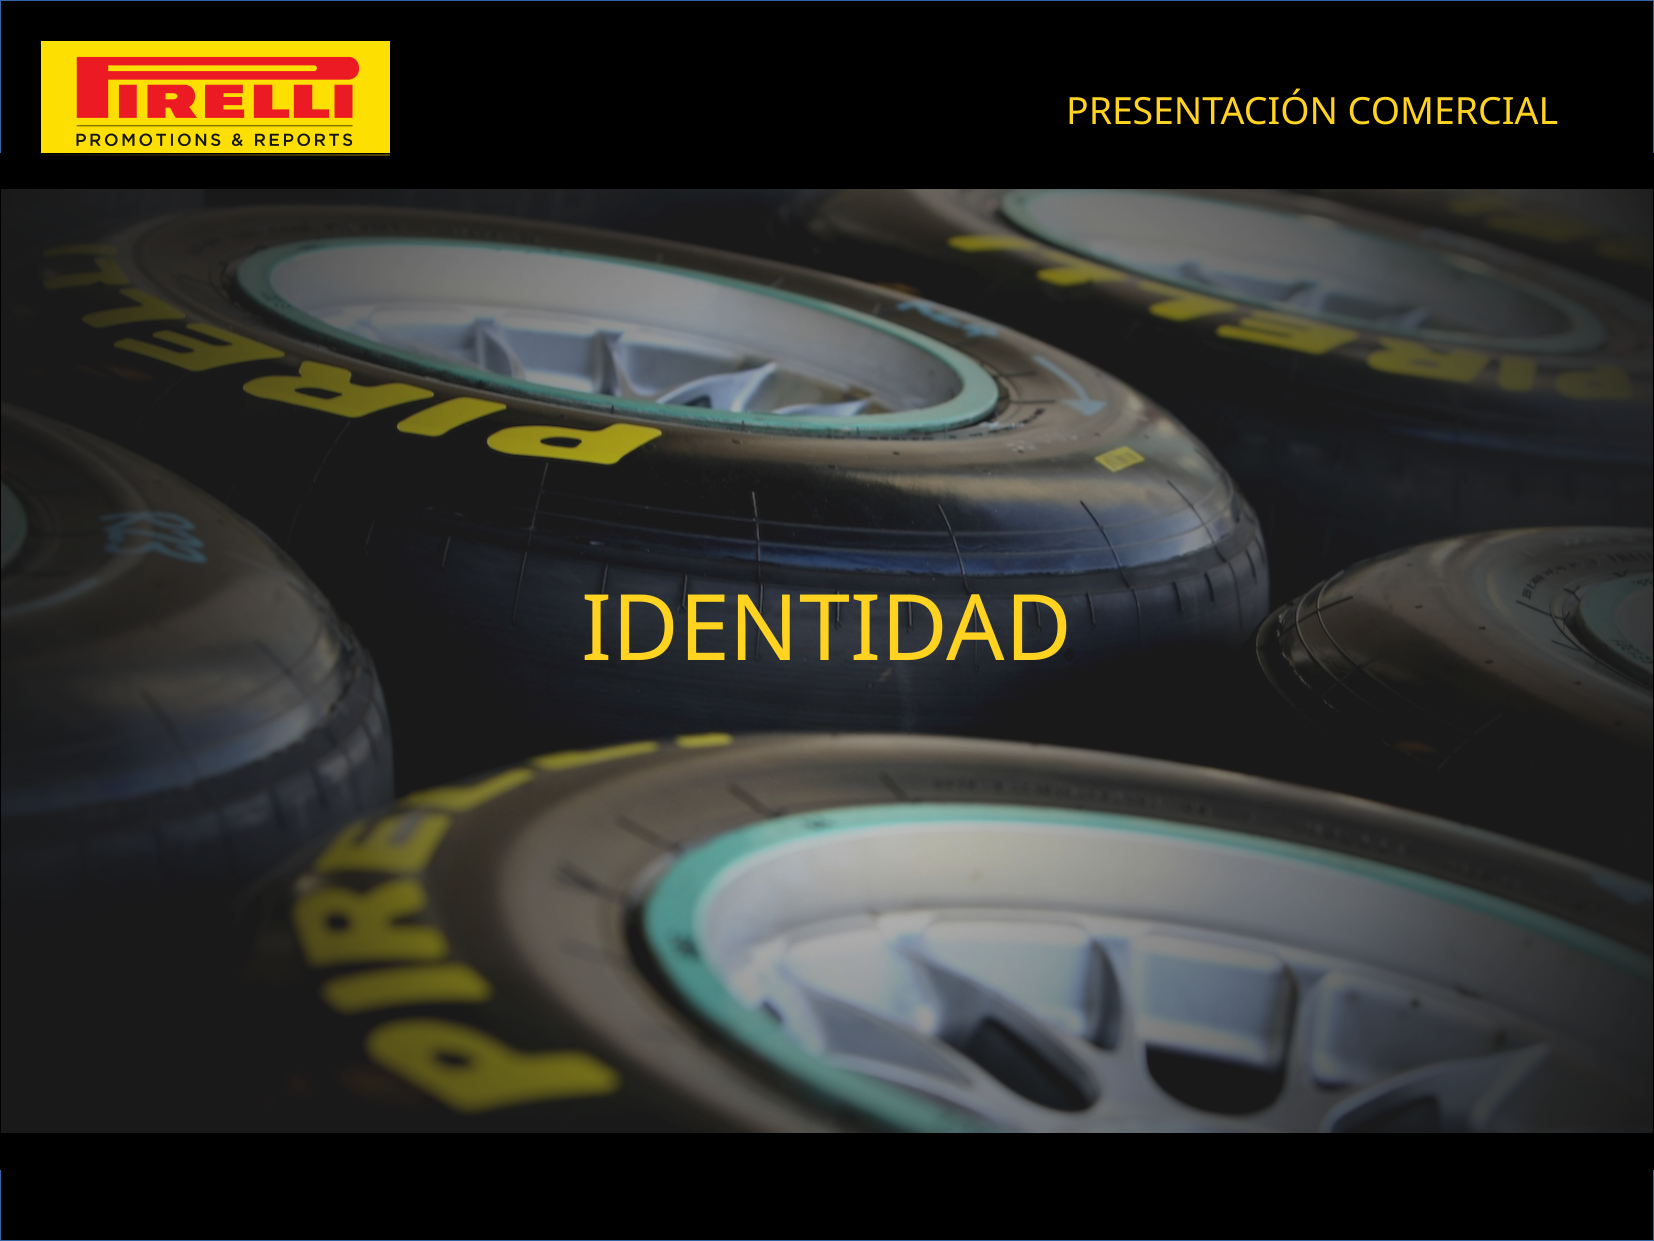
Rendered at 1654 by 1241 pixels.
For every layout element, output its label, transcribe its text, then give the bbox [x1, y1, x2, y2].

text_box PRESENTACIÓN COMERCIAL [1051, 77, 1634, 130]
picture [41, 41, 390, 153]
text_box [0, 0, 1654, 1241]
text_box IDENTIDAD [566, 555, 1134, 662]
